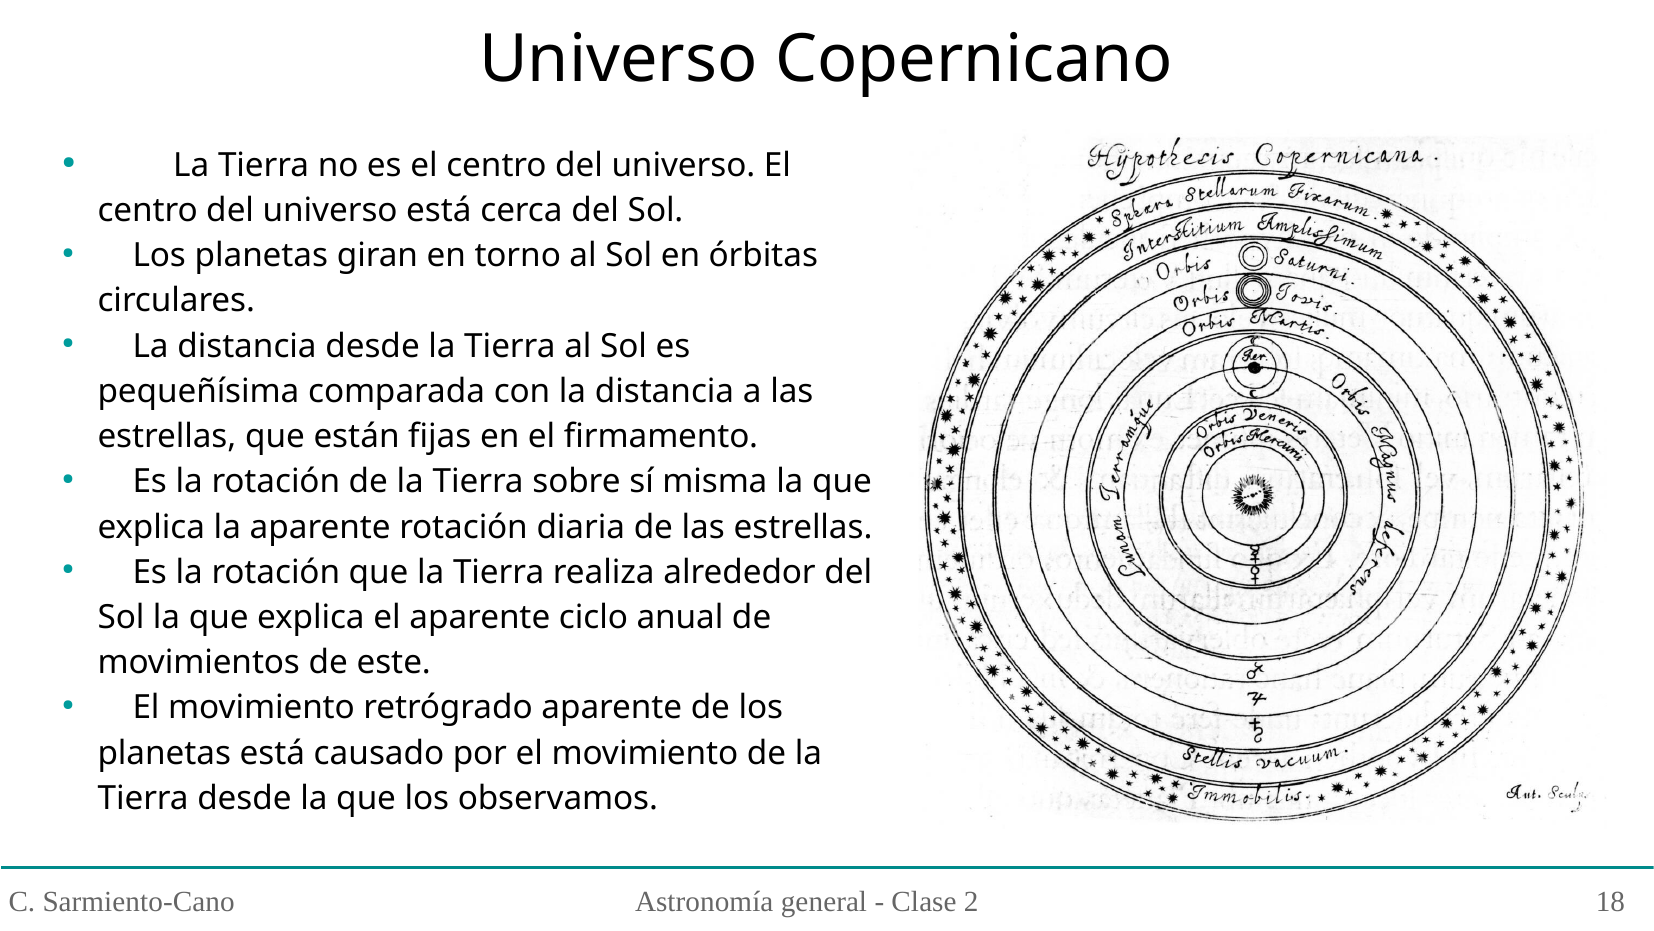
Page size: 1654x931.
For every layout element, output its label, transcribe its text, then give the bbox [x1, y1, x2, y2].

title Universo Copernicano [82, 0, 1571, 133]
text_box La Tierra no es el centro del universo. El centro del universo está cerca del Sol. Los planetas giran en torno al Sol en órbitas circulares. La distancia desde la Tierra al Sol es pequeñísima comparada con la distancia a las estrellas, que están fijas en el firmamento. Es la rotación de la Tierra sobre sí misma la que explica la aparente rotación diaria de las estrellas. Es la rotación que la Tierra realiza alrededor del Sol la que explica el aparente ciclo anual de movimientos de este. El movimiento retrógrado aparente de los planetas está causado por el movimiento de la Tierra desde la que los observamos. [47, 133, 910, 854]
picture [909, 129, 1607, 829]
